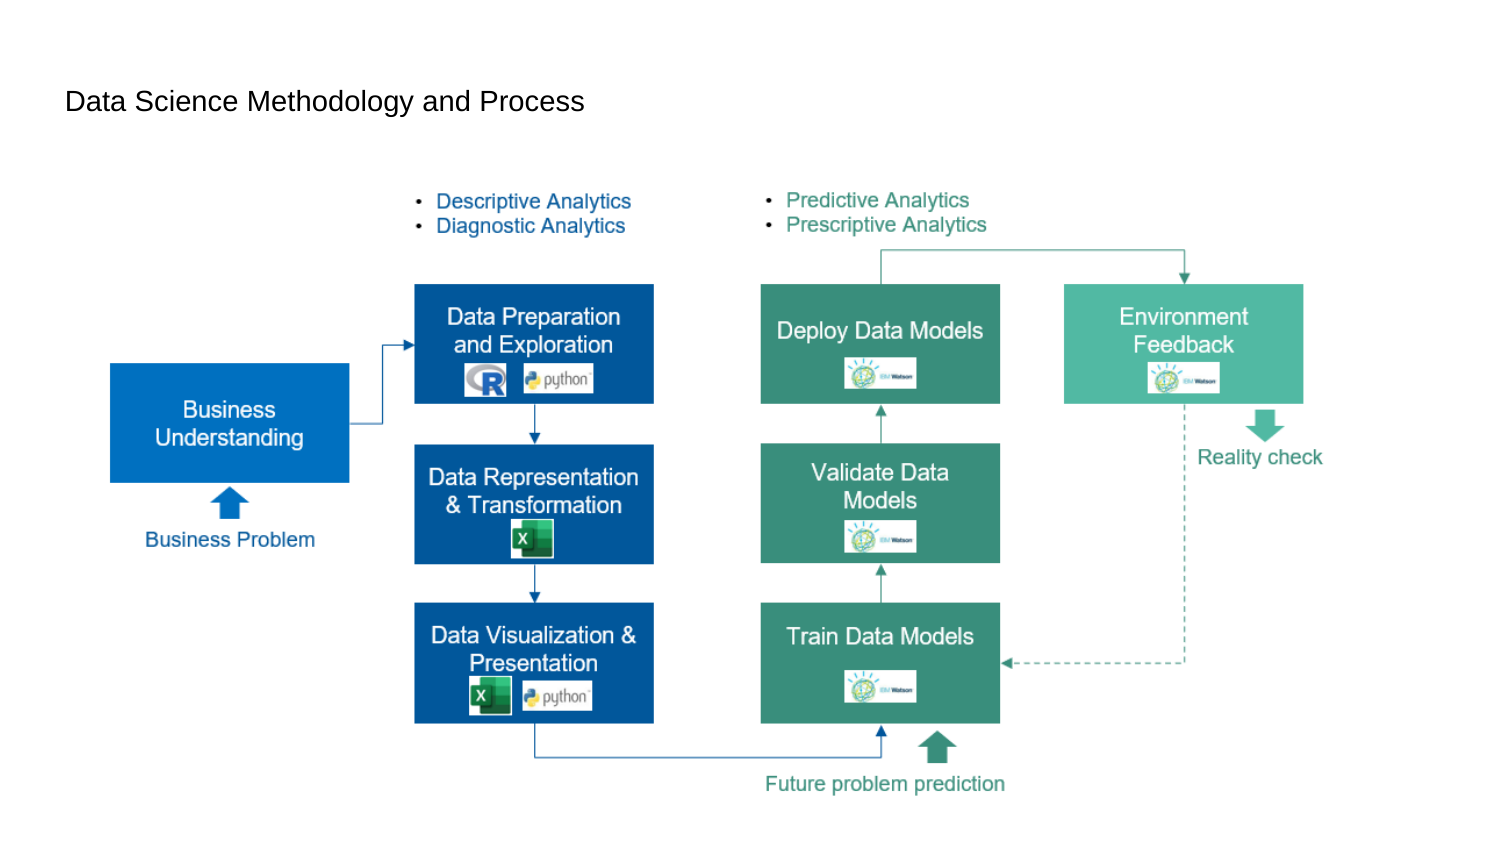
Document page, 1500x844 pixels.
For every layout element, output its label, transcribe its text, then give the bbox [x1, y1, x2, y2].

title Data Science Methodology and Process [49, 67, 1448, 173]
picture [95, 183, 1336, 805]
